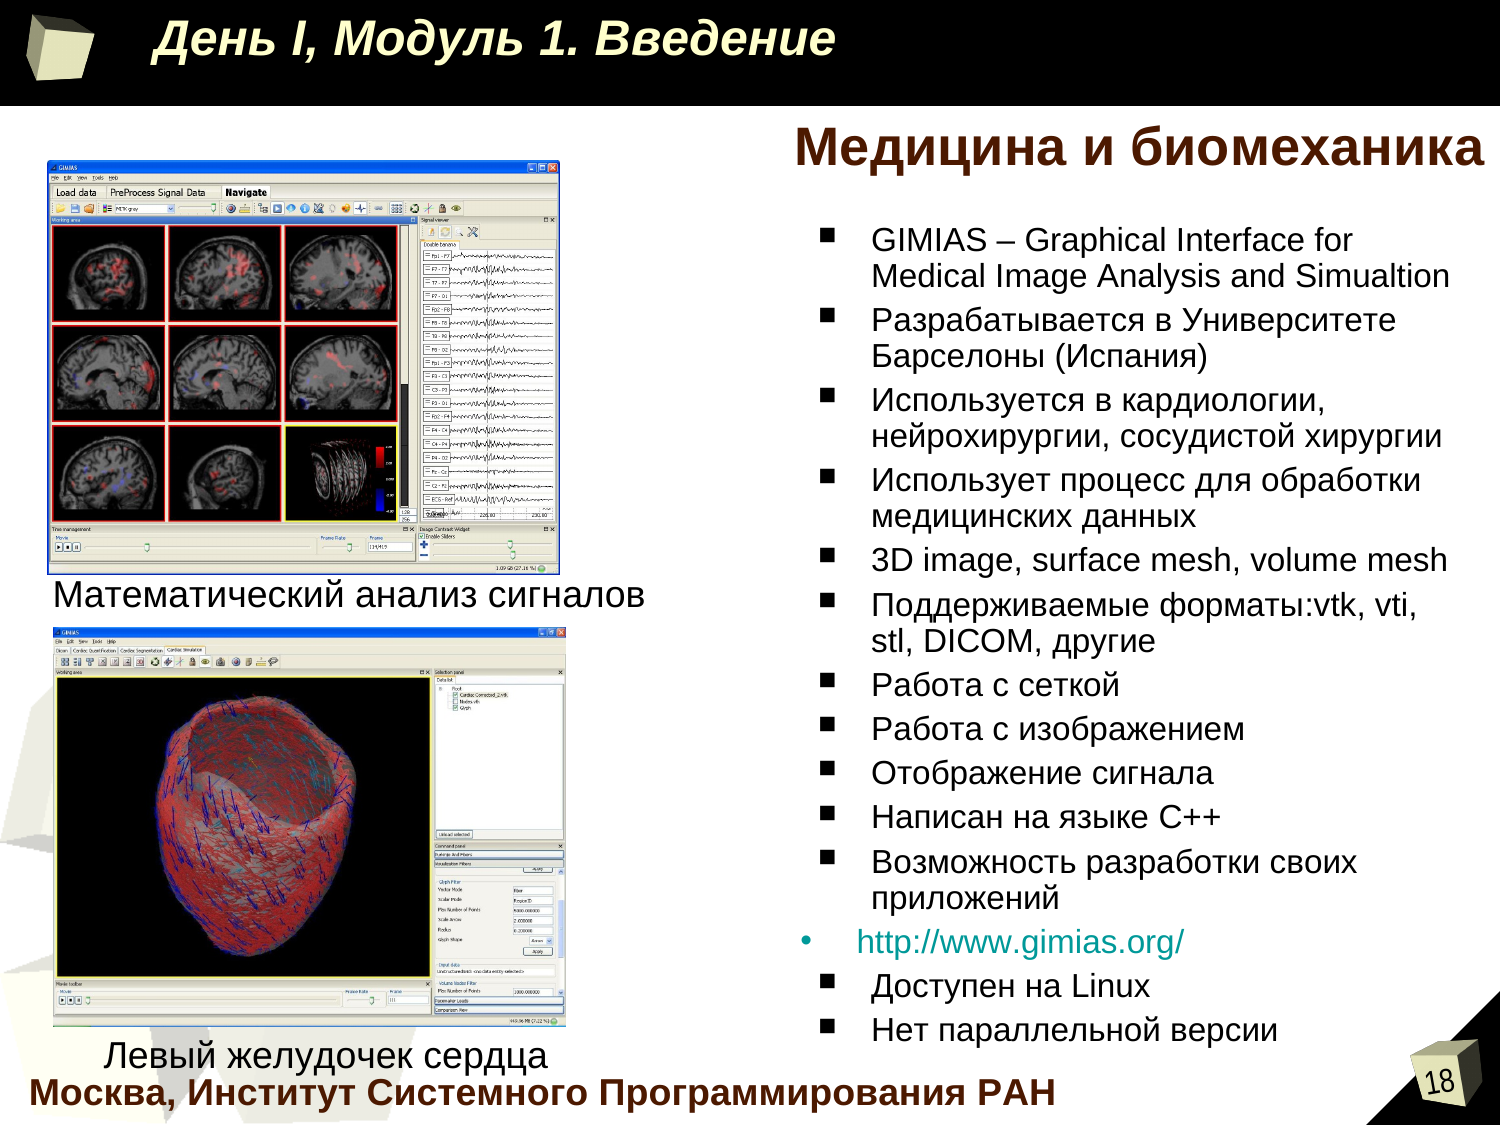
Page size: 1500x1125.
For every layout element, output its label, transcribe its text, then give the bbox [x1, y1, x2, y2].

picture [0, 627, 566, 1125]
picture [194, 1084, 202, 1099]
picture [423, 1088, 433, 1102]
text_box Левый желудочек сердца [88, 1023, 564, 1084]
picture [47, 160, 560, 562]
text_box Медицина и биомеханика [5, 104, 1500, 185]
list GIMIAS – Graphical Interface for Medical Image Analysis and Simualtion Разрабатывается в Университете Барселоны (Испания) Используется в кардиологии, нейрохирургии, сосудистой хирургии Использует процесс для обработки медицинских данных 3D image, surface mesh, volume mesh Поддерживаемые форматы:vtk, vti, stl, DICOM, другие Работа с сеткой Работа с изображением Отображение сигнала Написан на языке C++ Возможность разработки своих приложений http://www.gimias.org/ Доступен на Linux Нет параллельной версии [785, 166, 1471, 1124]
text_box Математический анализ сигналов [38, 562, 662, 623]
